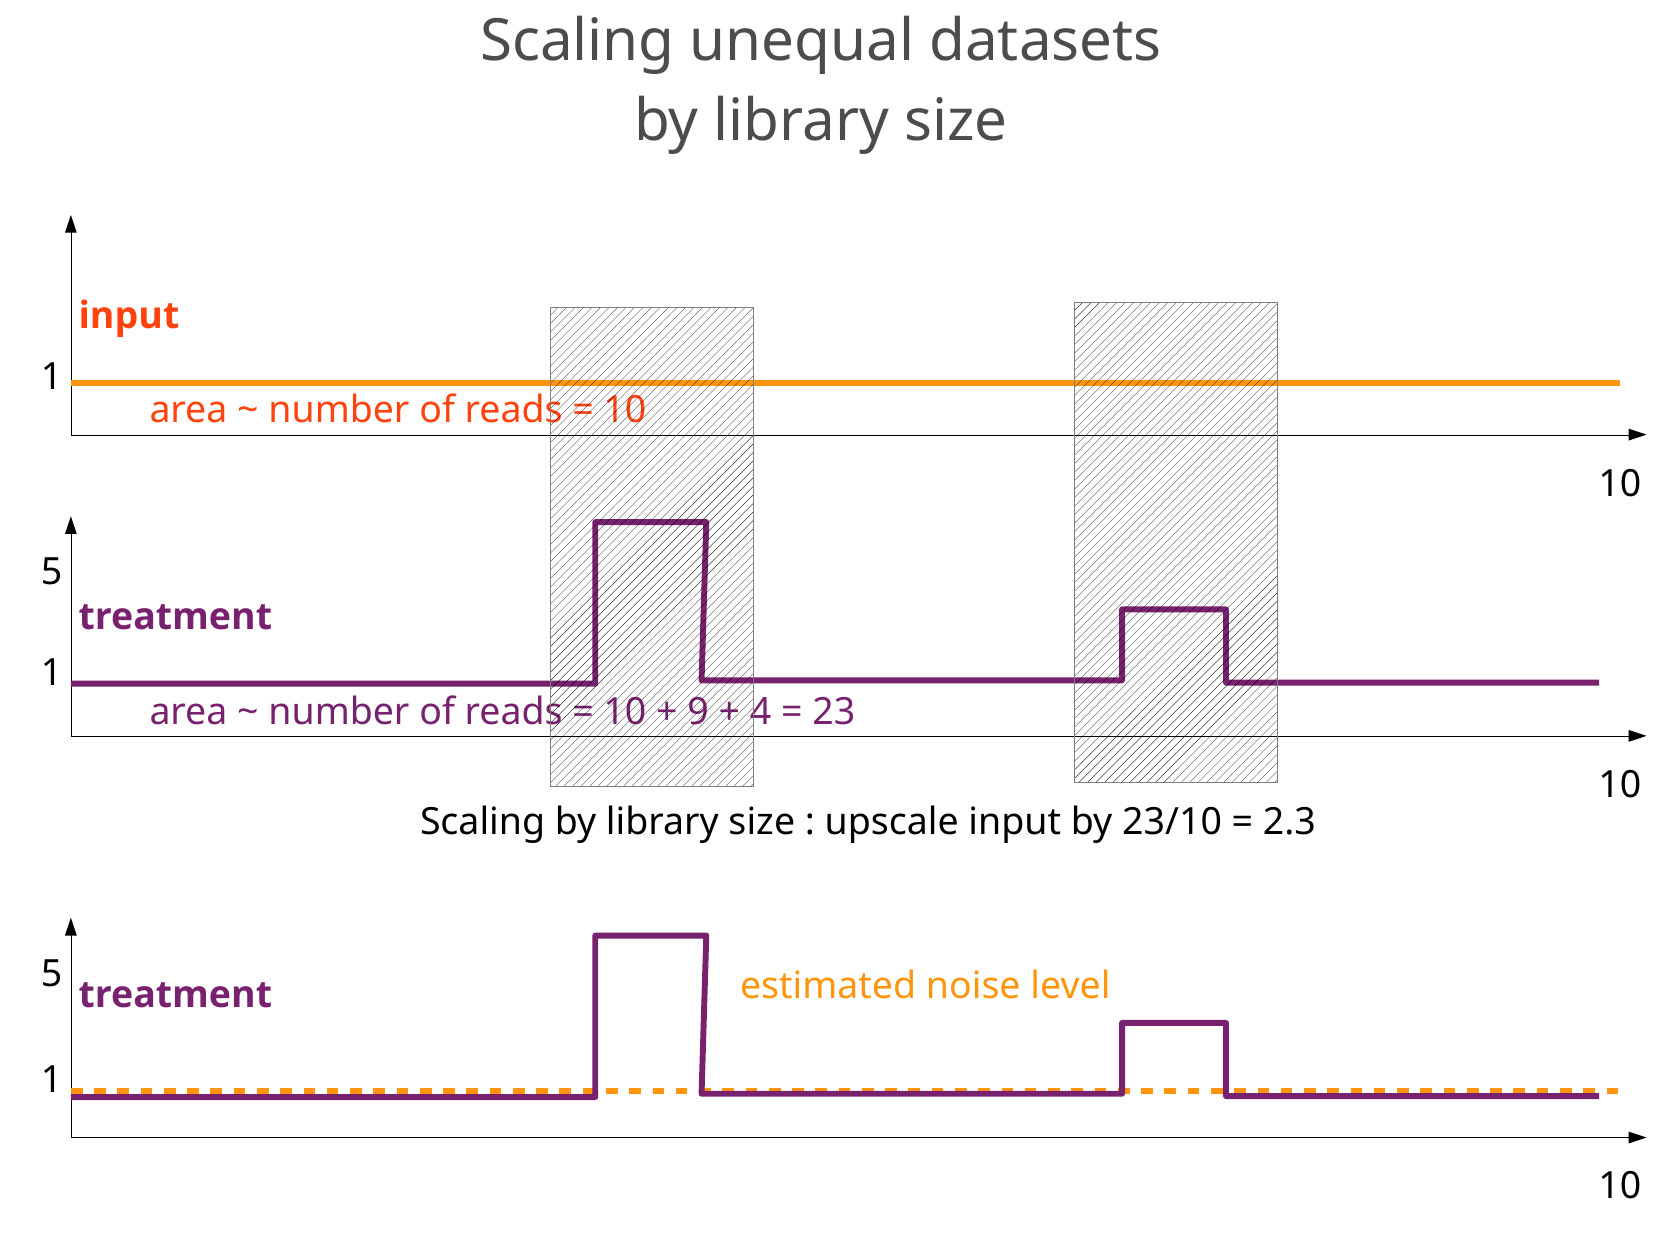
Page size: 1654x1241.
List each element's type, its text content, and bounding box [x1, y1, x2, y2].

text_box 5 [25, 939, 80, 998]
title Scaling unequal datasets by library size [76, 2, 1565, 154]
text_box 1 [25, 637, 80, 697]
text_box 1 [25, 342, 80, 402]
text_box area ~ number of reads = 10 [134, 375, 550, 435]
text_box 5 [25, 537, 80, 597]
text_box Scaling by library size : upscale input by 23/10 = 2.3 [405, 786, 1429, 846]
text_box treatment [63, 960, 308, 1020]
text_box 10 [1583, 448, 1654, 508]
text_box treatment [63, 582, 308, 642]
text_box [550, 307, 754, 787]
text_box 10 [1583, 1151, 1654, 1211]
text_box estimated noise level [725, 950, 1157, 1010]
text_box area ~ number of reads = 10 + 9 + 4 = 23 [754, 684, 979, 736]
text_box area ~ number of reads = 10 + 9 + 4 = 23 [134, 676, 550, 680]
text_box input [63, 281, 205, 340]
text_box 1 [25, 1045, 80, 1105]
text_box area ~ number of reads = 10 + 9 + 4 = 23 [134, 687, 550, 736]
text_box [1074, 302, 1278, 783]
text_box 10 [1583, 750, 1654, 809]
